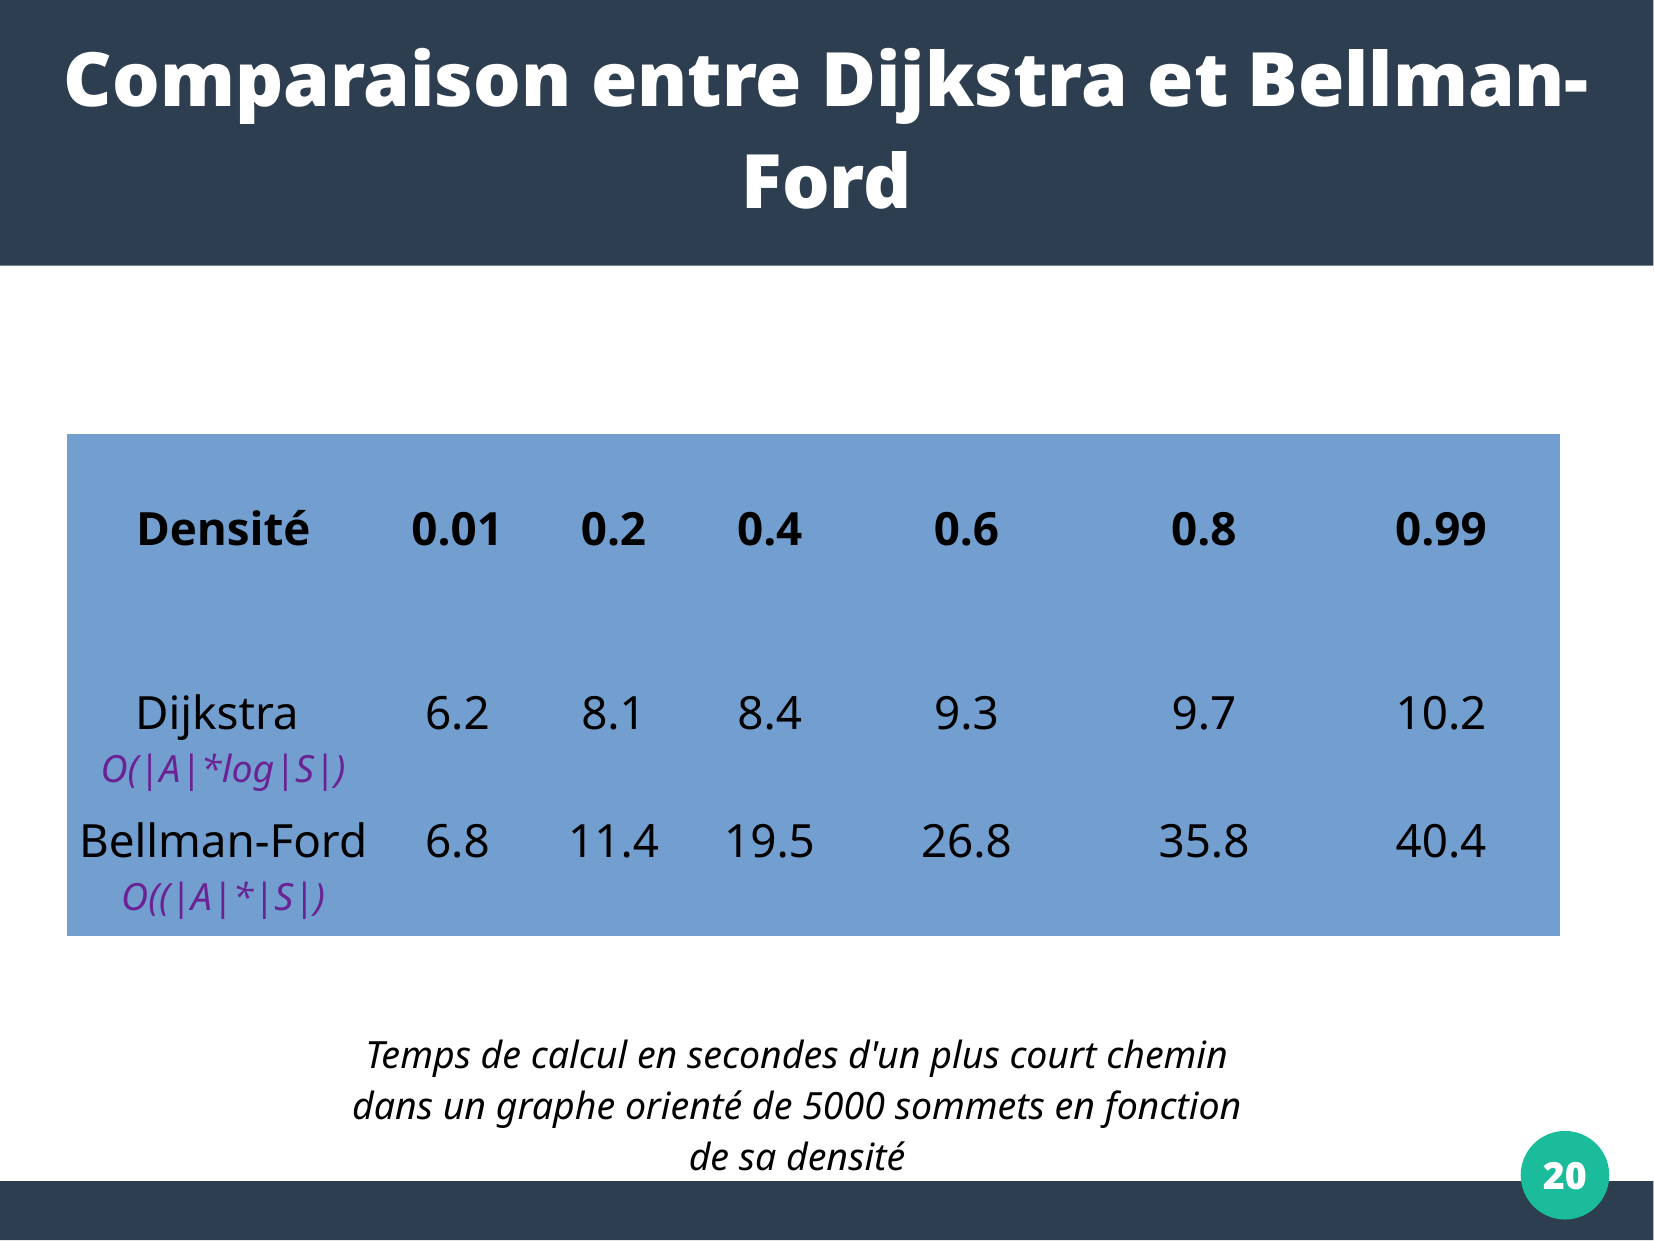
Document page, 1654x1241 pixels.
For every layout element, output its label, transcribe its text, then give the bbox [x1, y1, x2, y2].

table_cell 10.2 [1323, 680, 1560, 808]
table_header 0.2 [535, 434, 692, 680]
text_box Temps de calcul en secondes d'un plus court chemin dans un graphe orienté de 5000 sommets en fonction de sa densité [318, 1020, 1276, 1170]
table_cell 6.8 [379, 808, 535, 936]
table_cell 9.3 [848, 680, 1085, 808]
table_cell Bellman-Ford O((|A|*|S|) [67, 808, 379, 936]
table_cell 8.1 [535, 680, 692, 808]
table_cell 6.2 [379, 680, 535, 808]
table_header Densité [67, 434, 379, 680]
table_cell 11.4 [535, 808, 692, 936]
table_header 0.6 [848, 434, 1085, 680]
table_header 0.4 [692, 434, 848, 680]
table_header 0.01 [379, 434, 535, 680]
table_cell 19.5 [692, 808, 848, 936]
table_cell 9.7 [1085, 680, 1323, 808]
table_cell Dijkstra O(|A|*log|S|) [67, 680, 379, 808]
table_cell 40.4 [1323, 808, 1560, 936]
table_cell 8.4 [692, 680, 848, 808]
table_cell 26.8 [848, 808, 1085, 936]
title Comparaison entre Dijkstra et Bellman-Ford [59, 49, 1595, 207]
table_header 0.8 [1085, 434, 1323, 680]
table_cell 35.8 [1085, 808, 1323, 936]
table_header 0.99 [1323, 434, 1560, 680]
